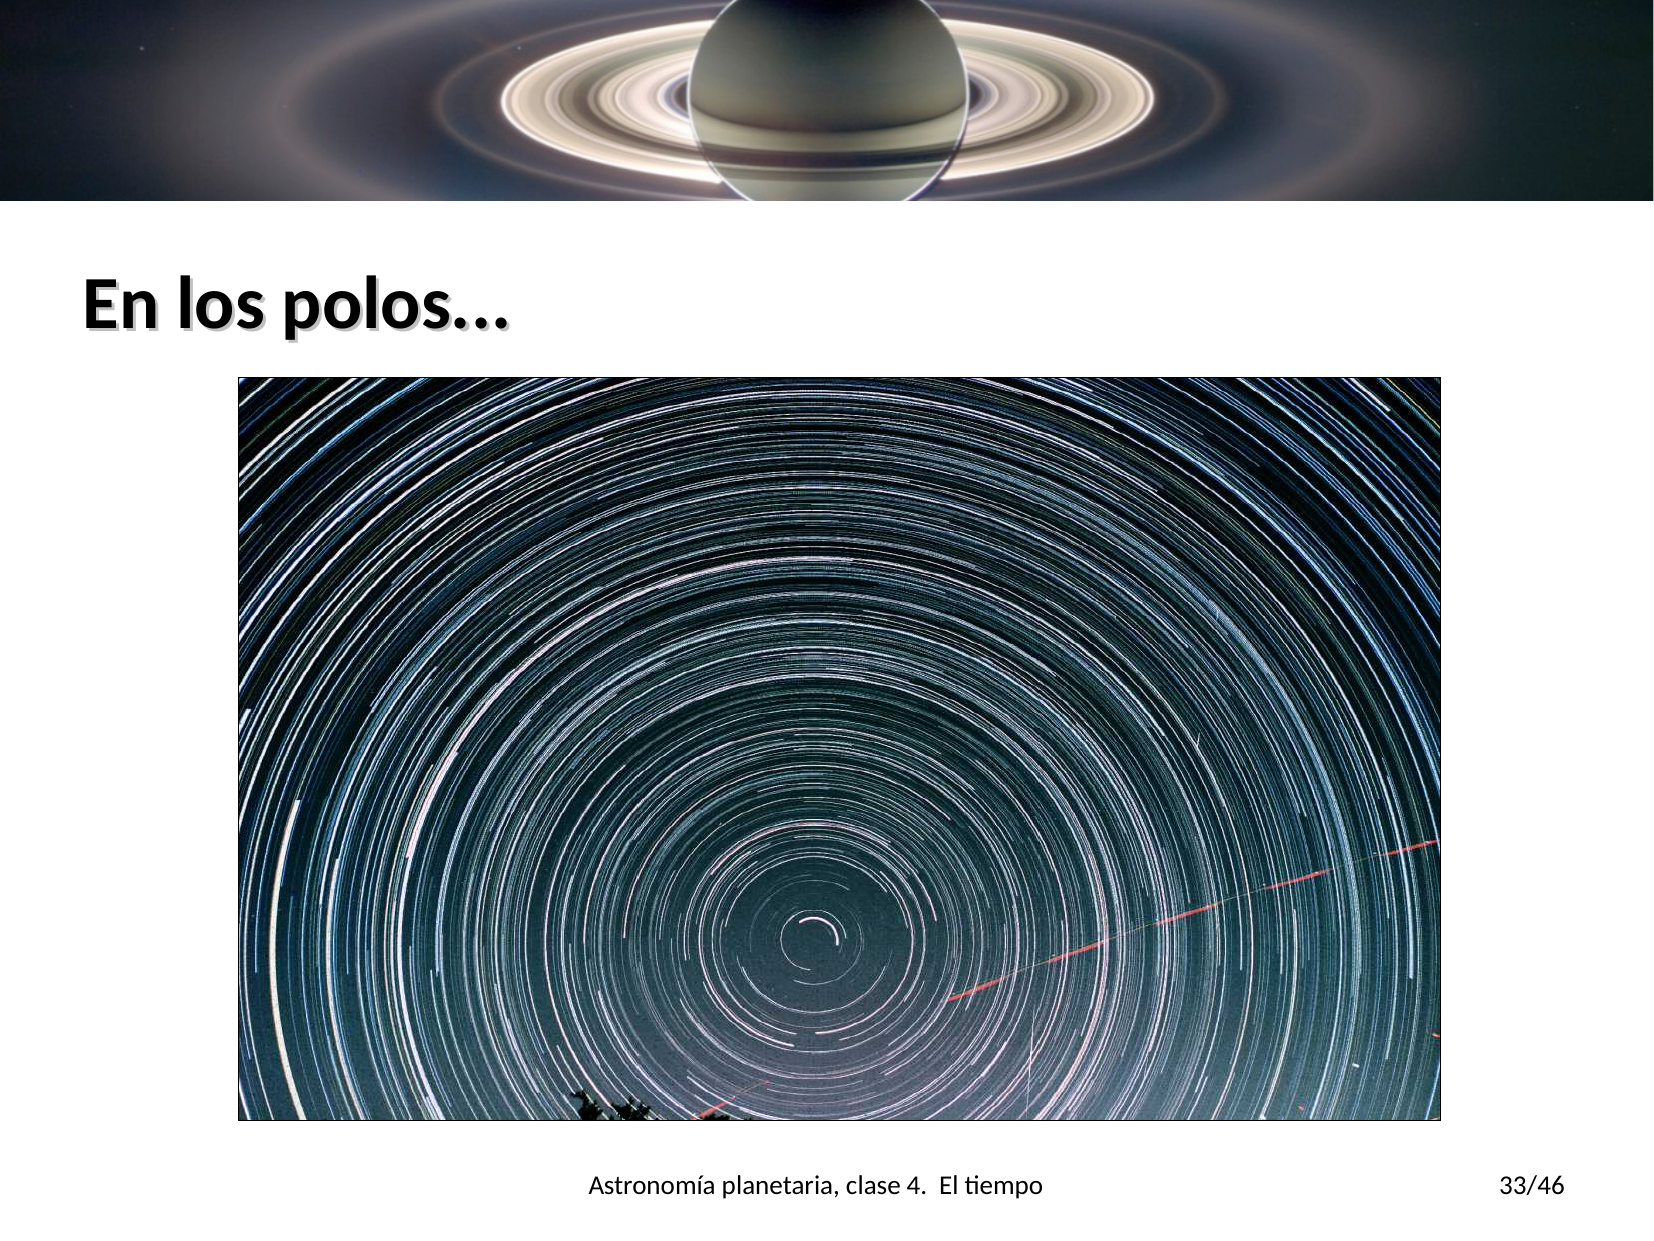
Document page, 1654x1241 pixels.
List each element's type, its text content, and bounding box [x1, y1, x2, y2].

title En los polos... [82, 206, 1571, 414]
picture [238, 377, 1441, 1121]
picture [0, 0, 1654, 201]
